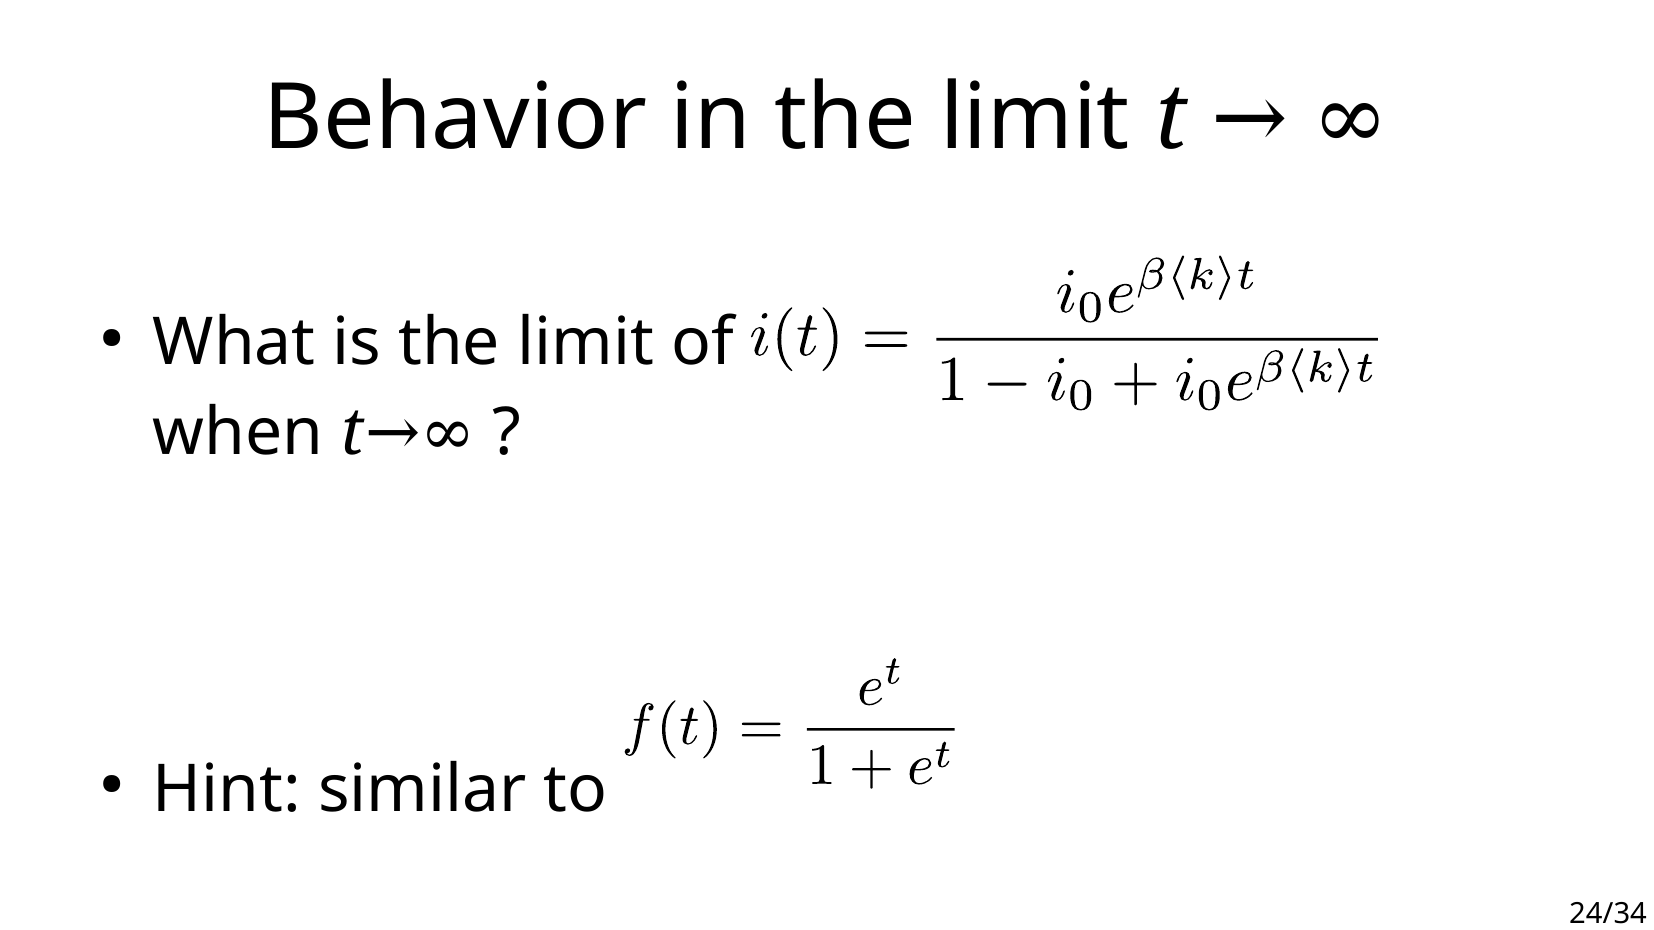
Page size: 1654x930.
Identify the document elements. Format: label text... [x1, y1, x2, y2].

text_box [621, 658, 955, 789]
list What is the limit of when t→∞ ? Hint: similar to [82, 294, 1571, 834]
text_box [749, 255, 1378, 411]
title Behavior in the limit t → ∞ [82, 1, 1571, 225]
